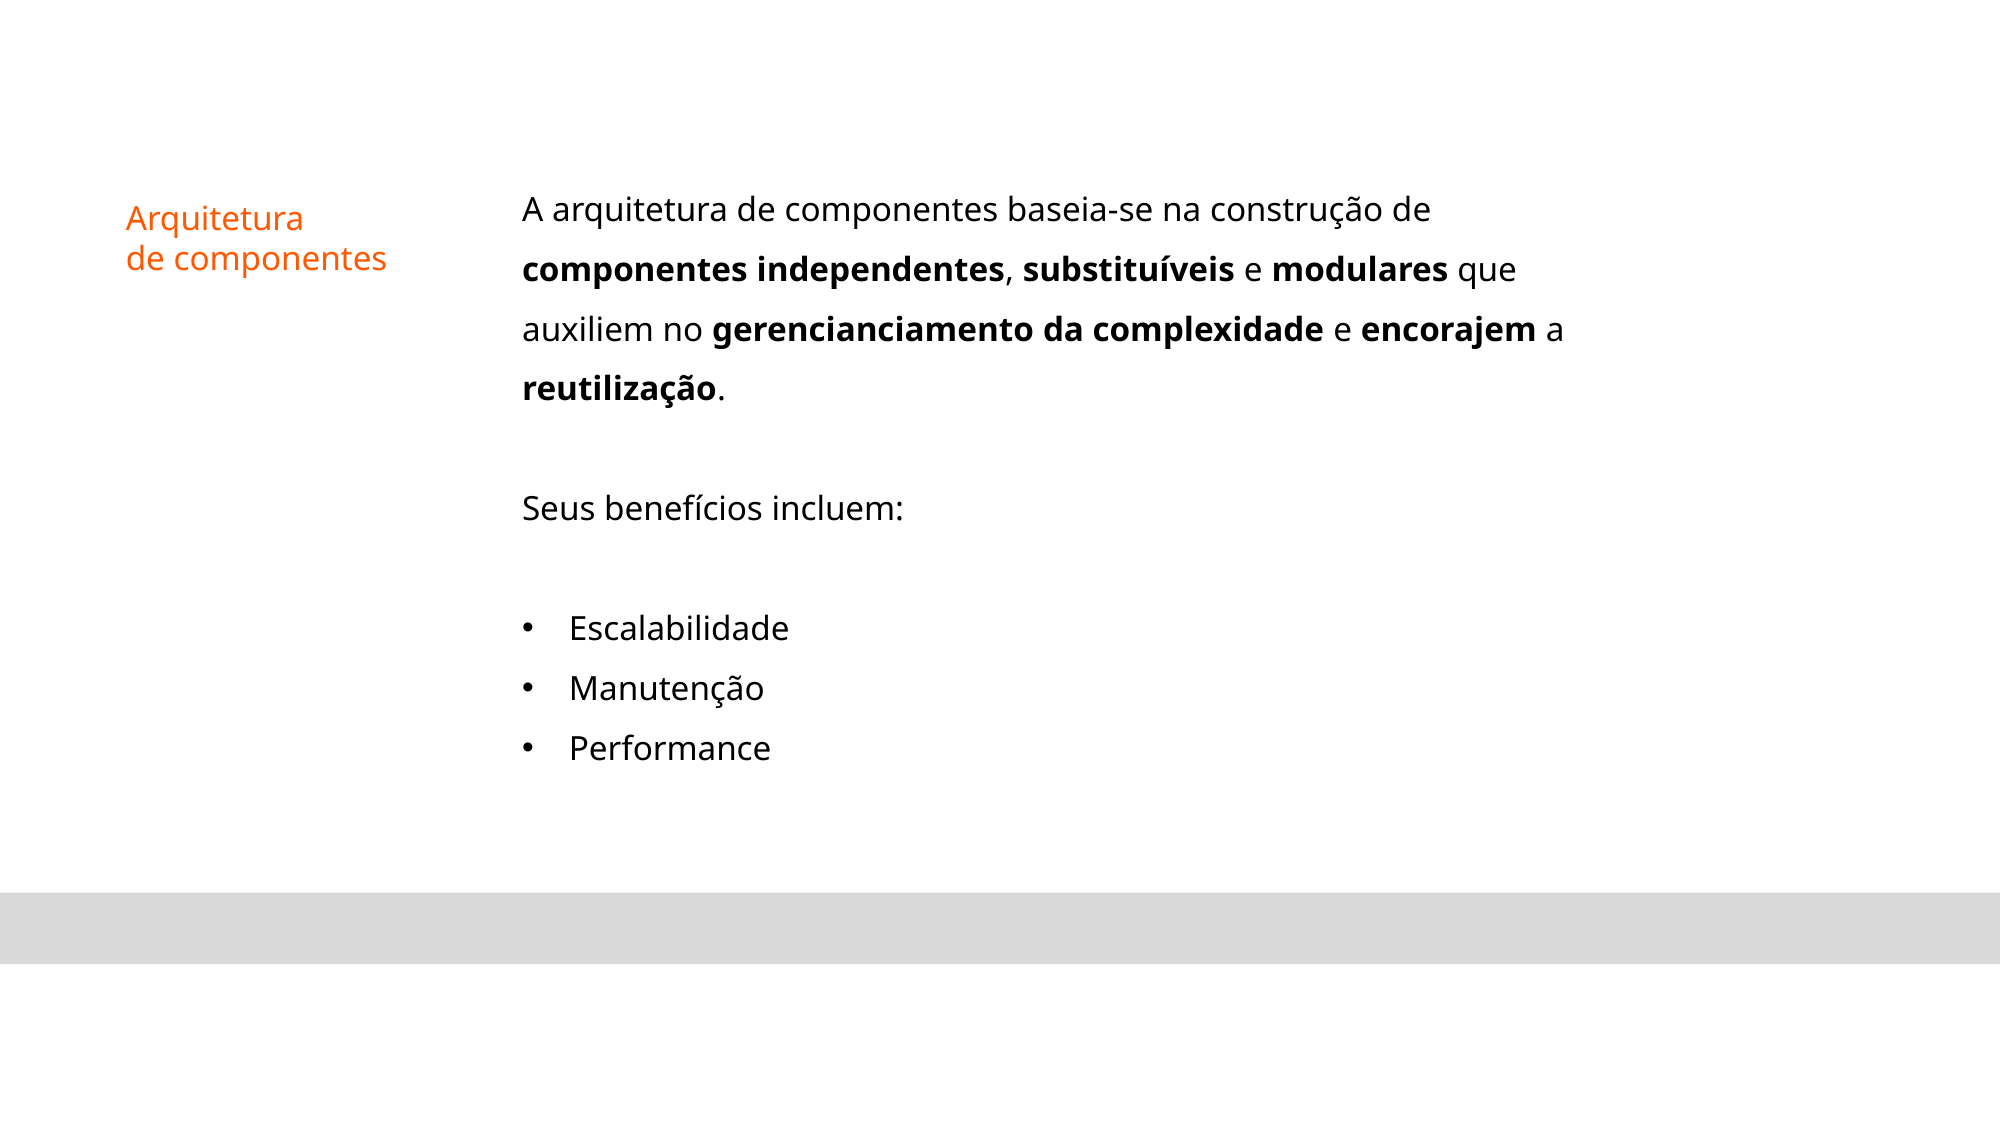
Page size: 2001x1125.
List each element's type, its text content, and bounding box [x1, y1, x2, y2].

text_box [0, 892, 2000, 965]
text_box A arquitetura de componentes baseia-se na construção de componentes independentes, substituíveis e modulares que auxiliem no gerencianciamento da complexidade e encorajem a reutilização. Seus benefícios incluem: Escalabilidade Manutenção Performance [507, 160, 1643, 892]
text_box Arquitetura de componentes [110, 189, 433, 519]
